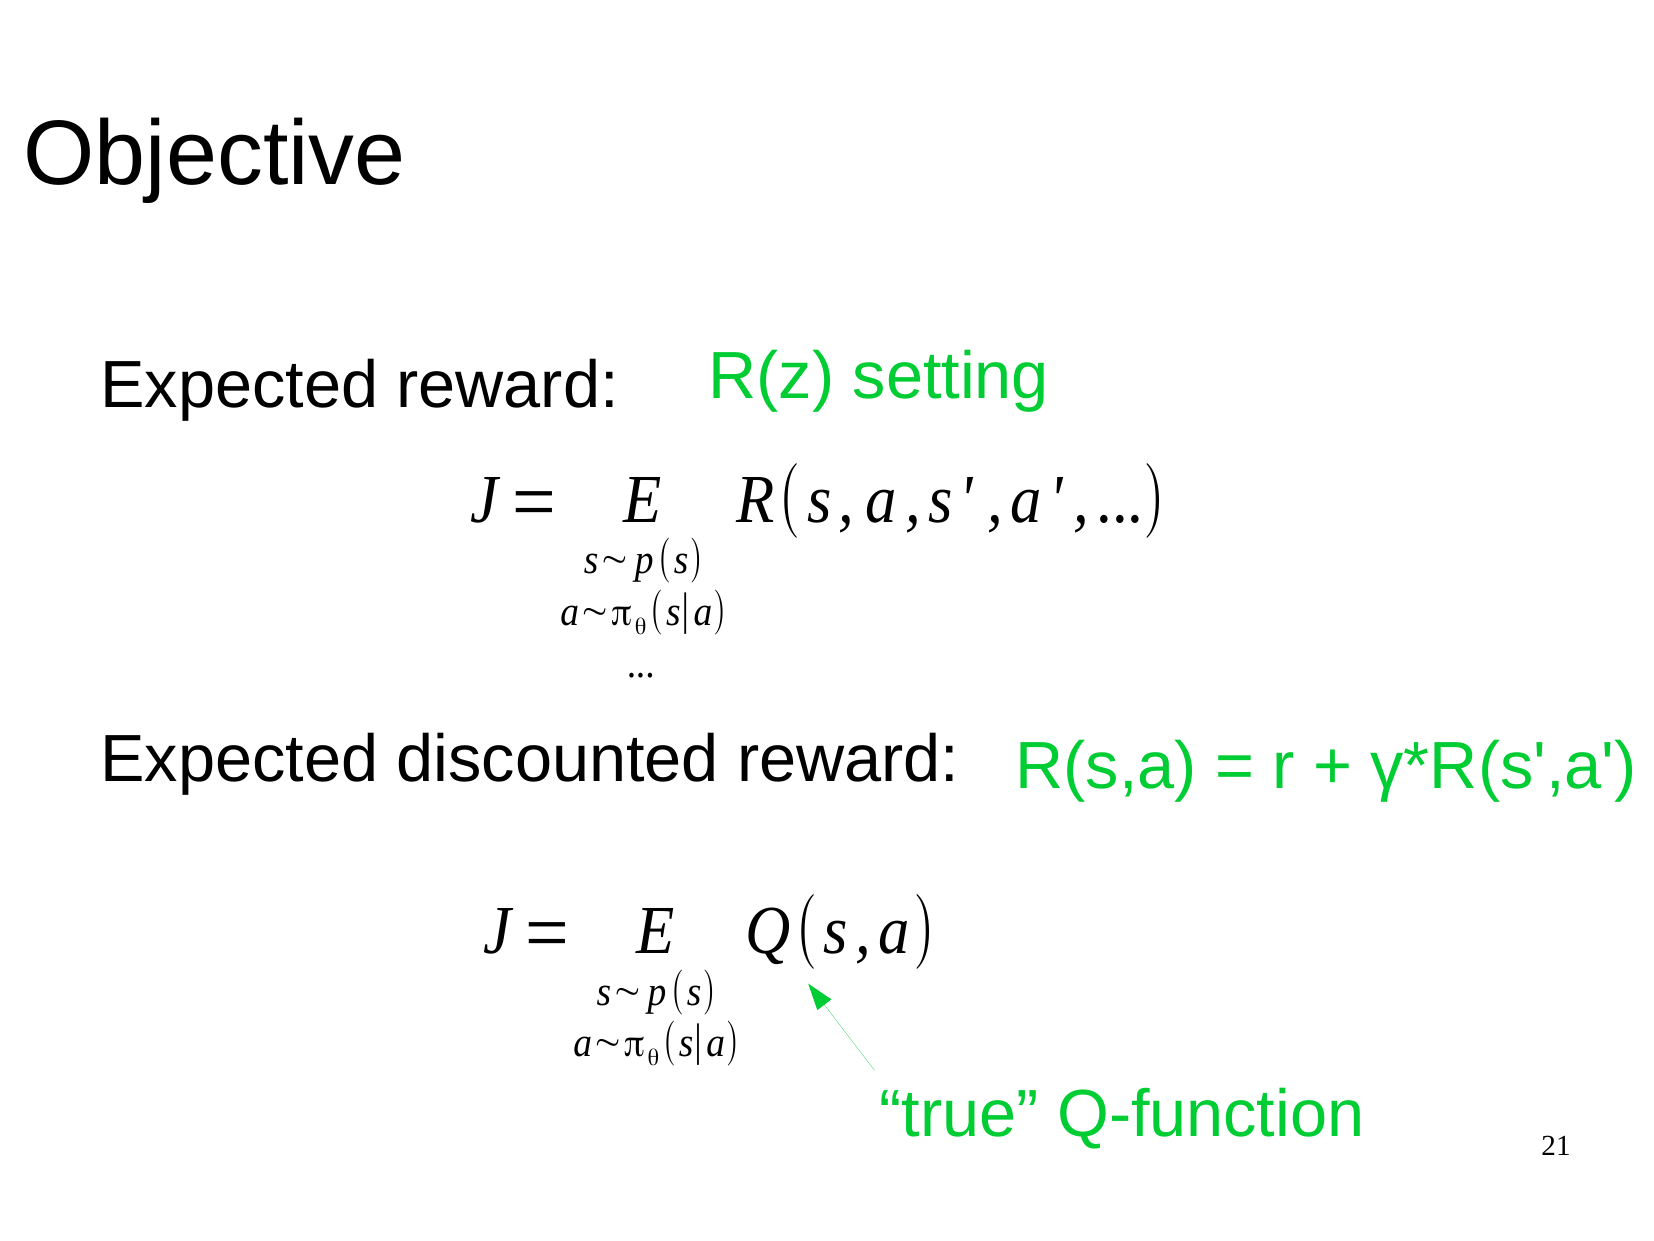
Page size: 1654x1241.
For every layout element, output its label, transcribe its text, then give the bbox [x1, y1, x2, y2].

chart [454, 457, 1181, 686]
text_box R(z) setting [693, 330, 1066, 421]
chart [467, 889, 952, 1069]
text_box “true” Q-function [864, 1068, 1382, 1159]
text_box Expected reward: Expected discounted reward: [64, 256, 1486, 1111]
title Objective [23, 49, 1512, 257]
text_box R(s,a) = r + γ*R(s',a') [1000, 720, 1654, 811]
